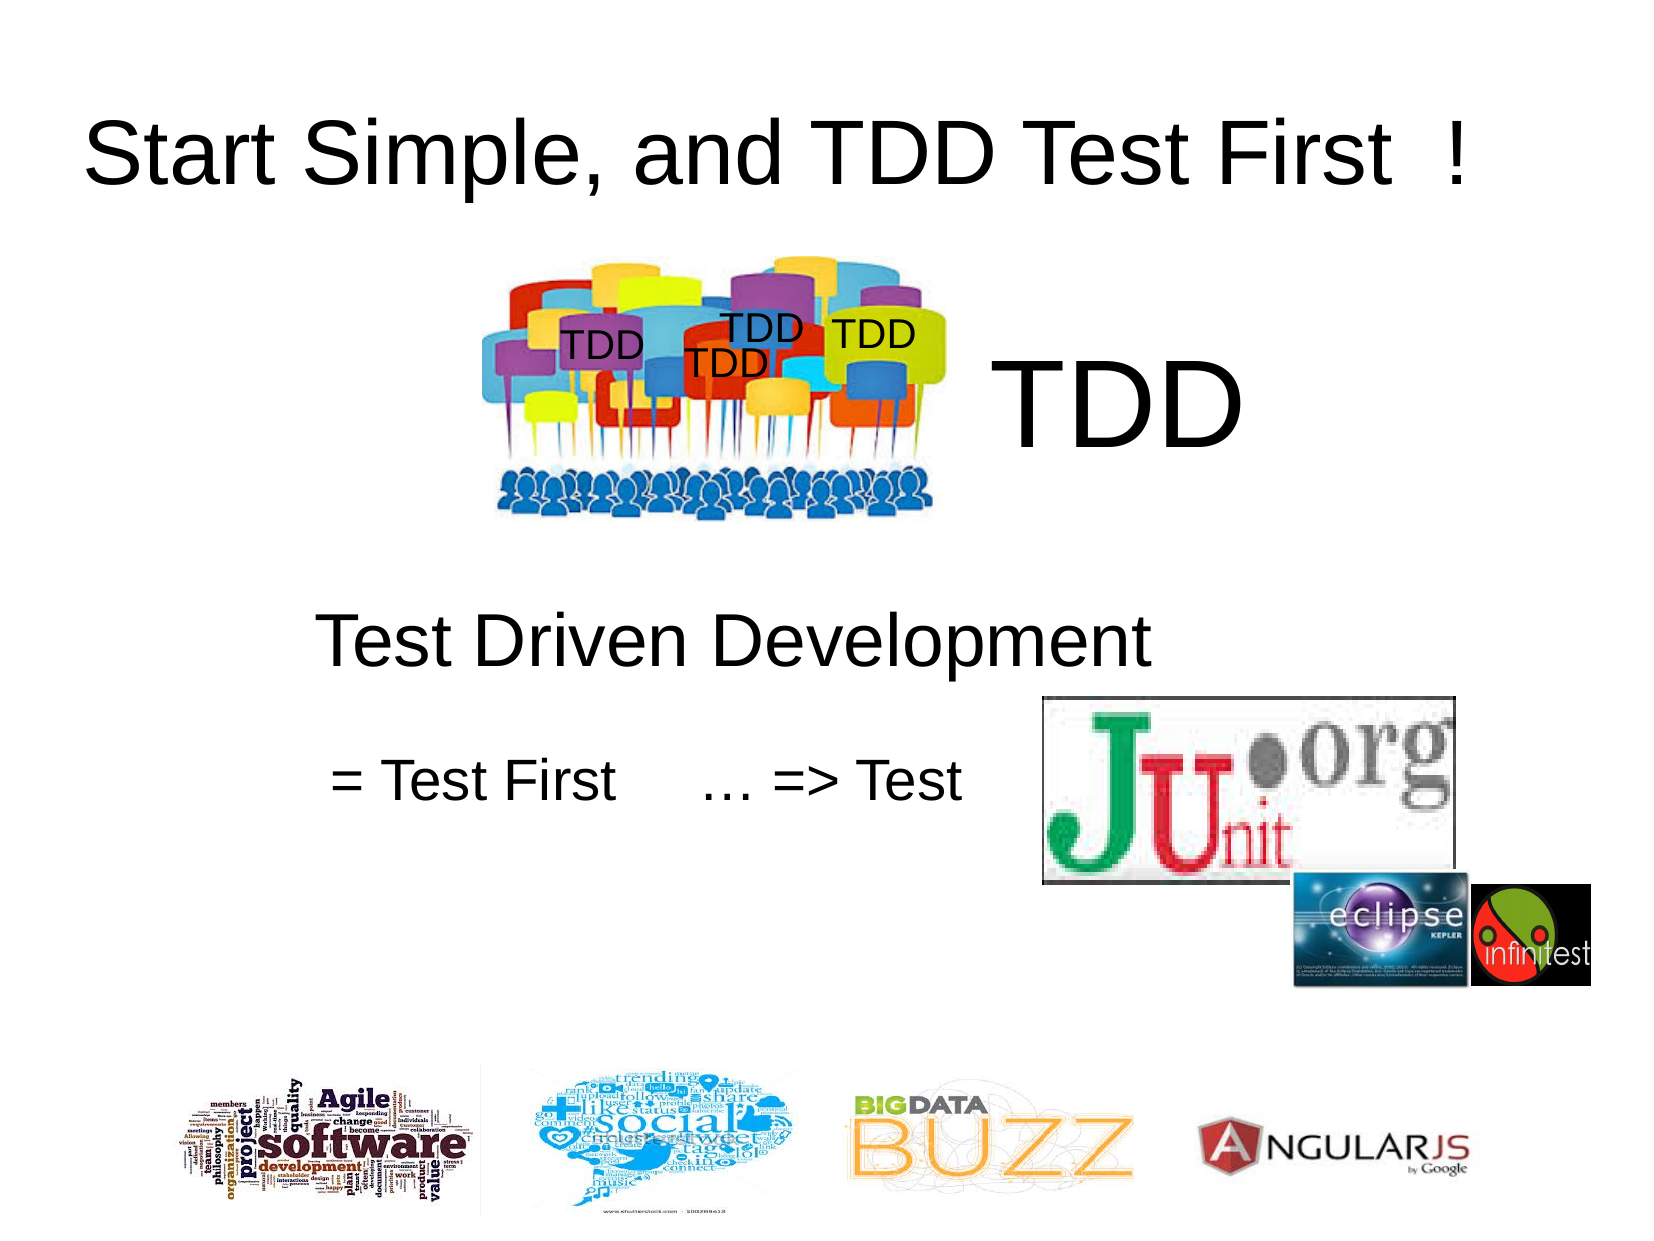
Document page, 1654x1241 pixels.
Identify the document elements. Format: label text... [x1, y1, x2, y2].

text_box TDD [975, 327, 1262, 482]
picture [482, 256, 947, 523]
text_box TDD [544, 314, 661, 377]
text_box TDD [668, 332, 785, 394]
picture [530, 1068, 799, 1215]
title Start Simple, and TDD Test First ! [82, 49, 1571, 257]
text_box TDD [816, 302, 933, 365]
picture [1042, 696, 1591, 991]
picture [172, 1064, 481, 1215]
text_box TDD [704, 297, 820, 359]
text_box Test Driven Development = Test First … => Test [300, 591, 1168, 820]
picture [834, 1076, 1561, 1197]
